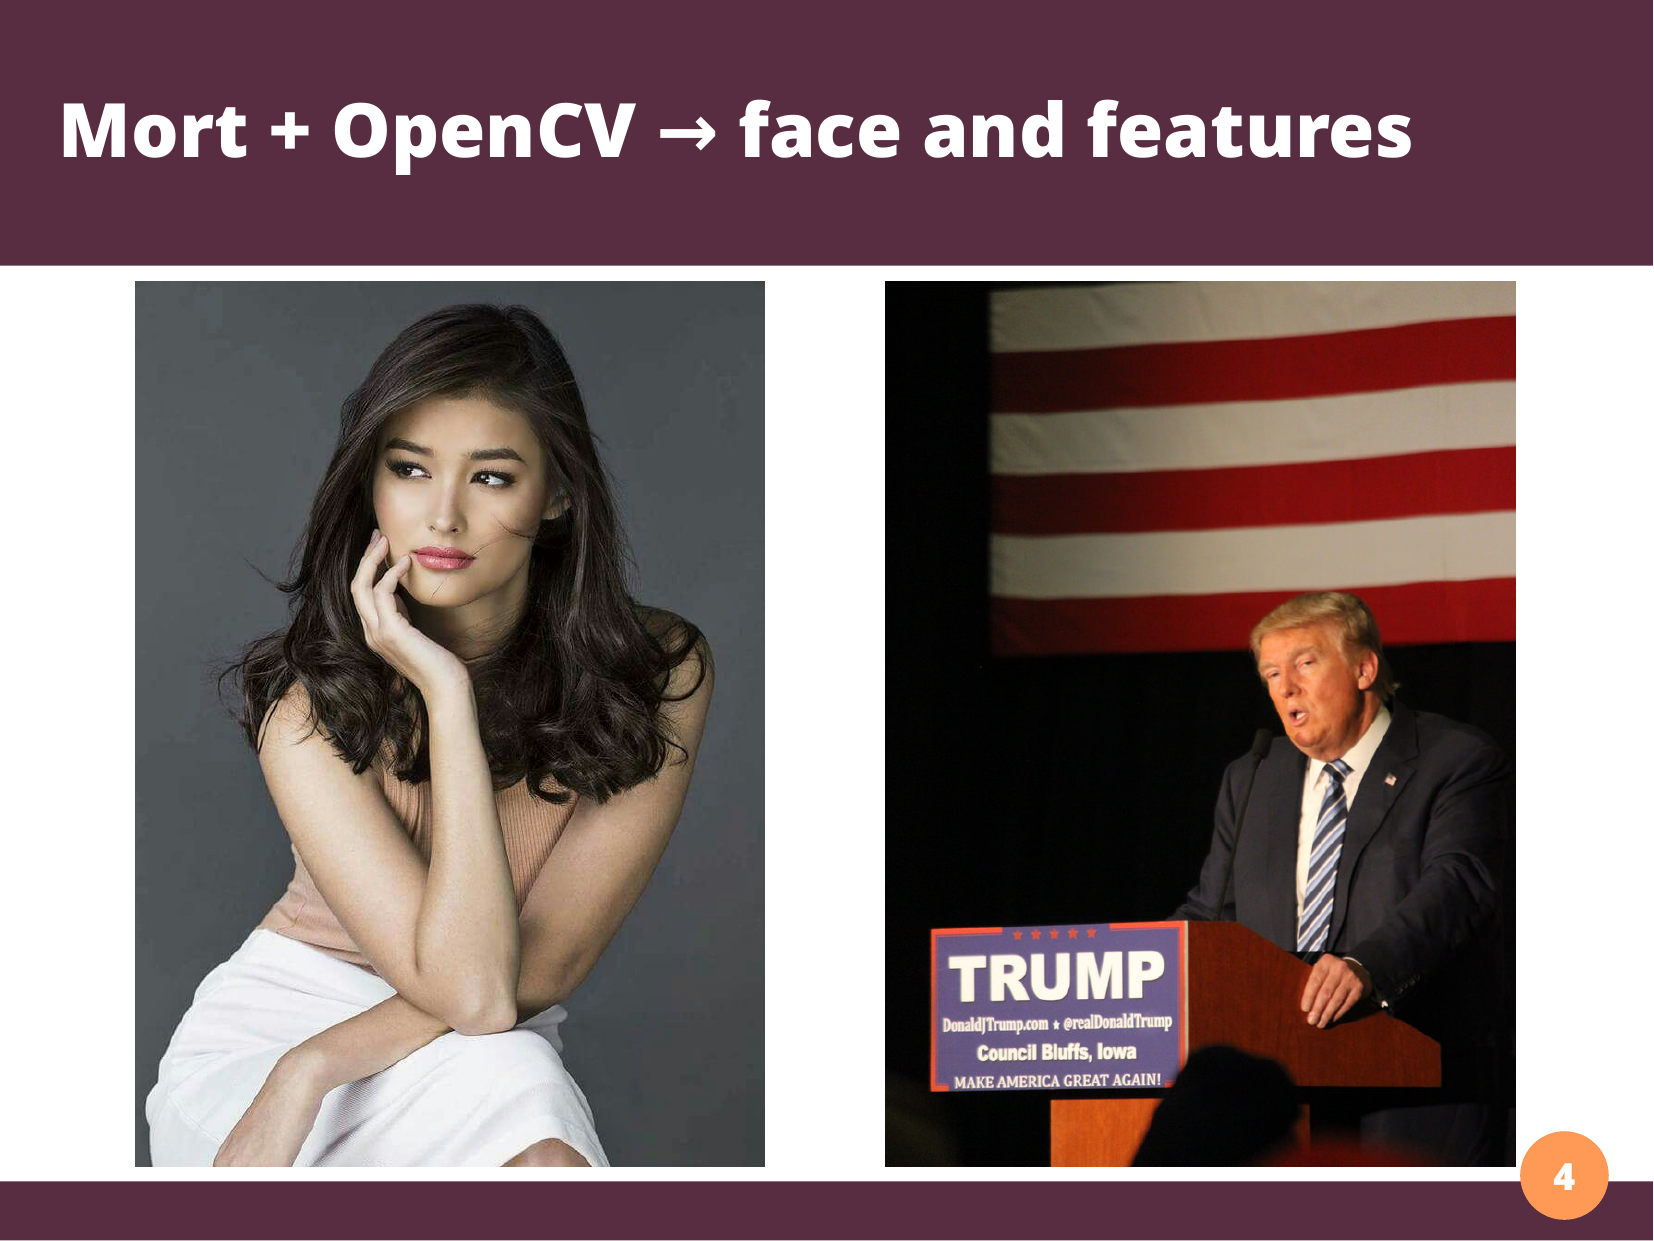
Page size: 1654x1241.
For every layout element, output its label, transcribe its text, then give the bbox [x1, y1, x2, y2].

picture [885, 281, 1516, 1167]
title Mort + OpenCV → face and features [58, 49, 1594, 207]
picture [135, 281, 765, 1167]
